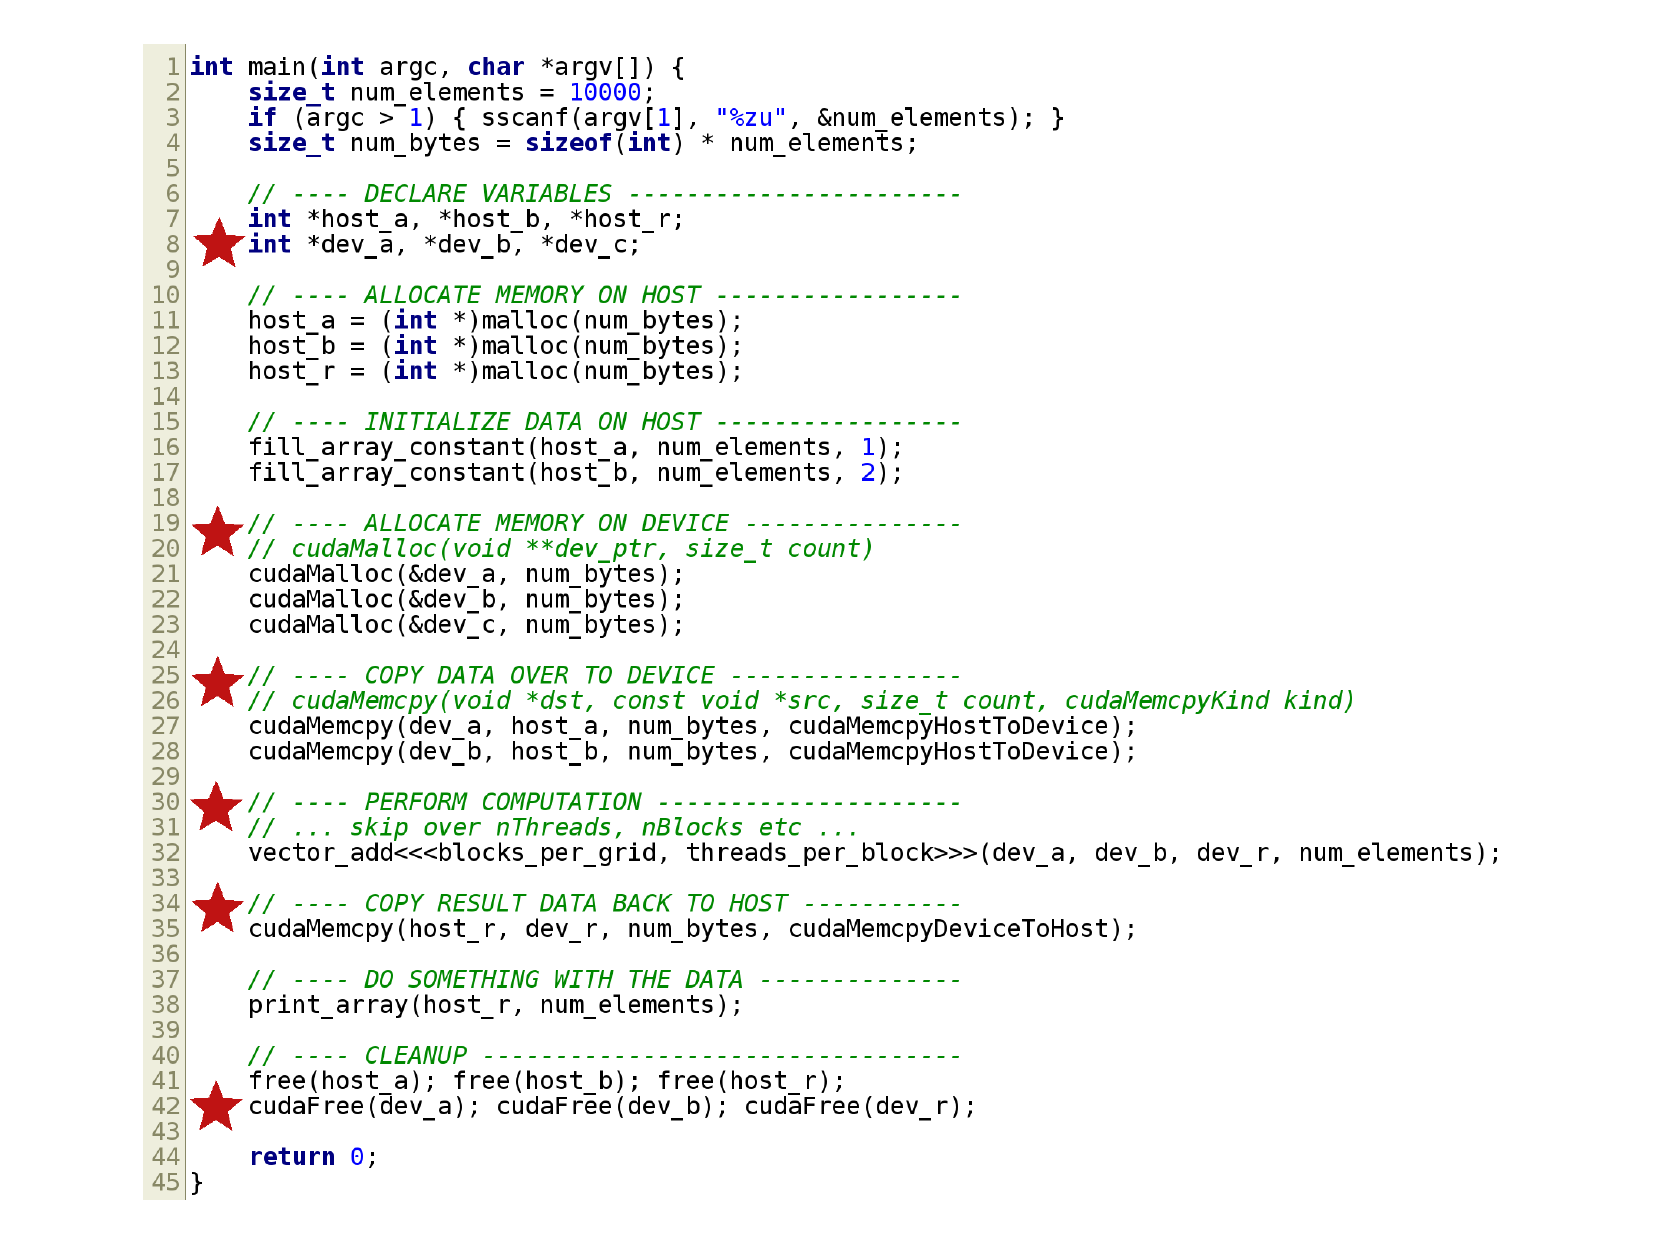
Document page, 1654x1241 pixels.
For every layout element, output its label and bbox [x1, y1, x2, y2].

picture [143, 44, 1510, 1201]
